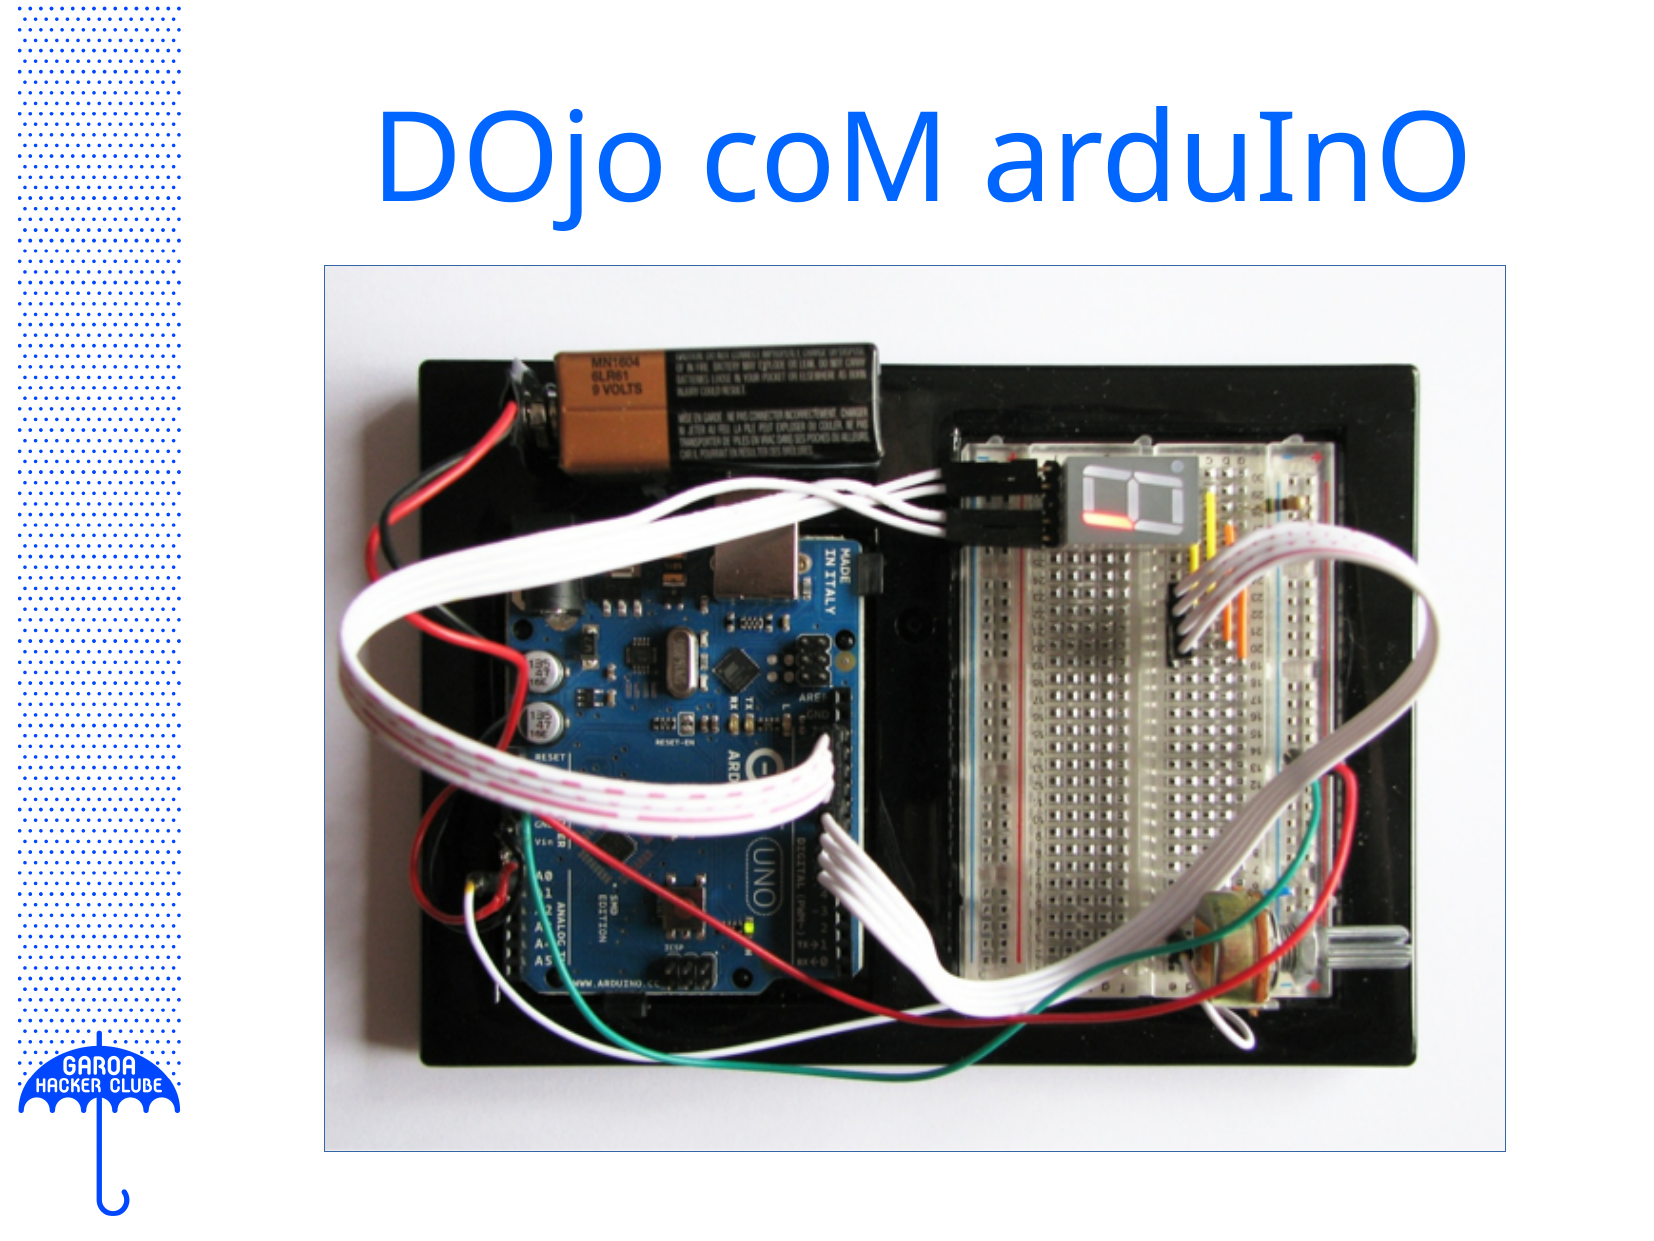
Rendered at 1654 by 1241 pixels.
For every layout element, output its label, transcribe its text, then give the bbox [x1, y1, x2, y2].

picture [17, 0, 181, 1216]
picture [324, 265, 1506, 1152]
title DOjo coM arduInO [210, 49, 1636, 257]
